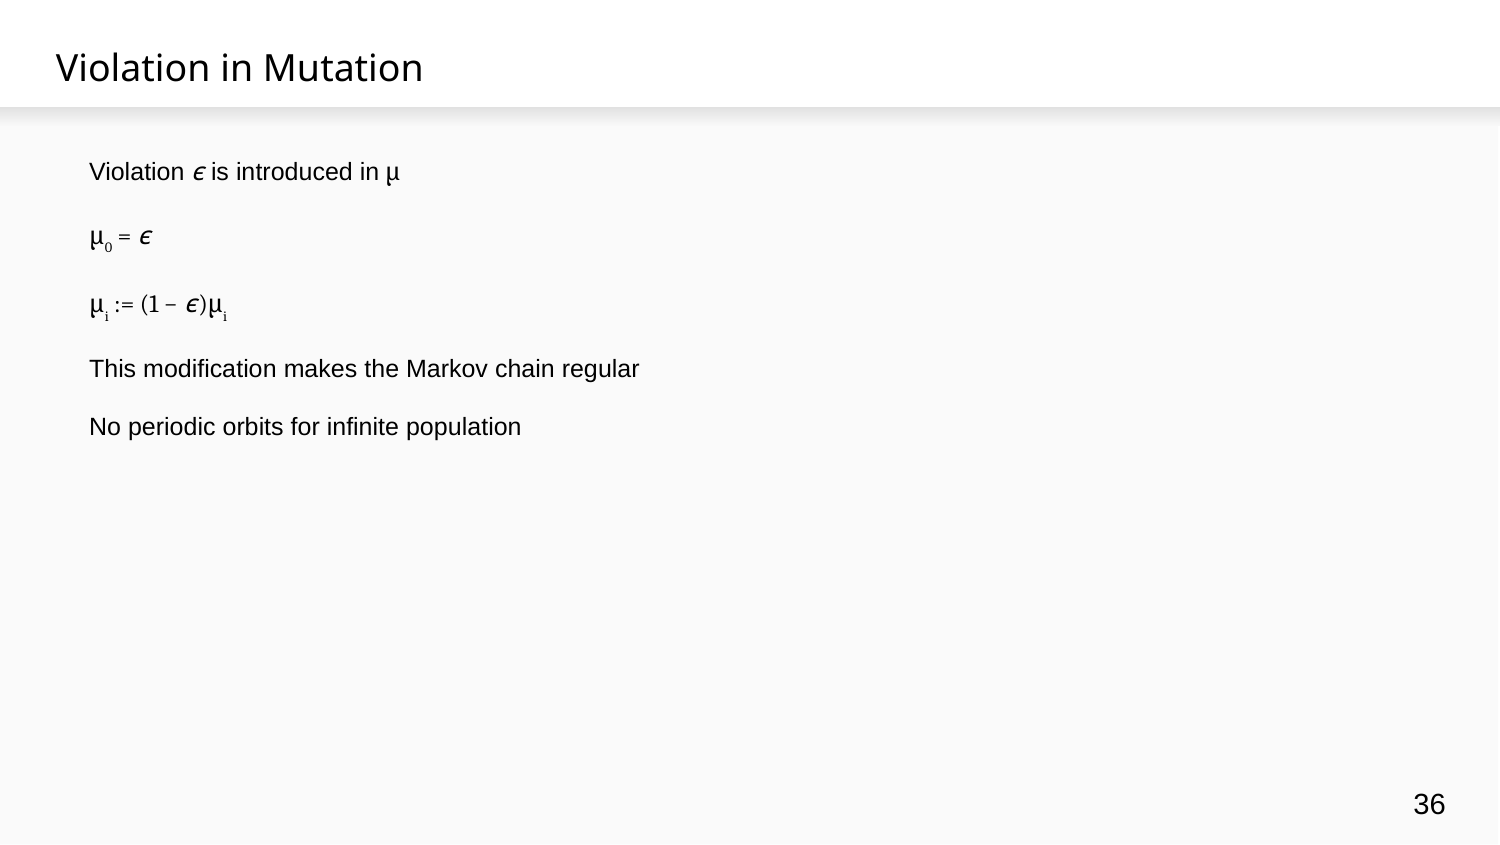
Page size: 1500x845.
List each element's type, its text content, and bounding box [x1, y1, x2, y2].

title Violation in Mutation [55, 17, 1500, 117]
text_box Violation є is introduced in μ μ0 = є μi := (1 − є)μi This modification makes the Markov chain regular No periodic orbits for infinite population [74, 146, 656, 442]
